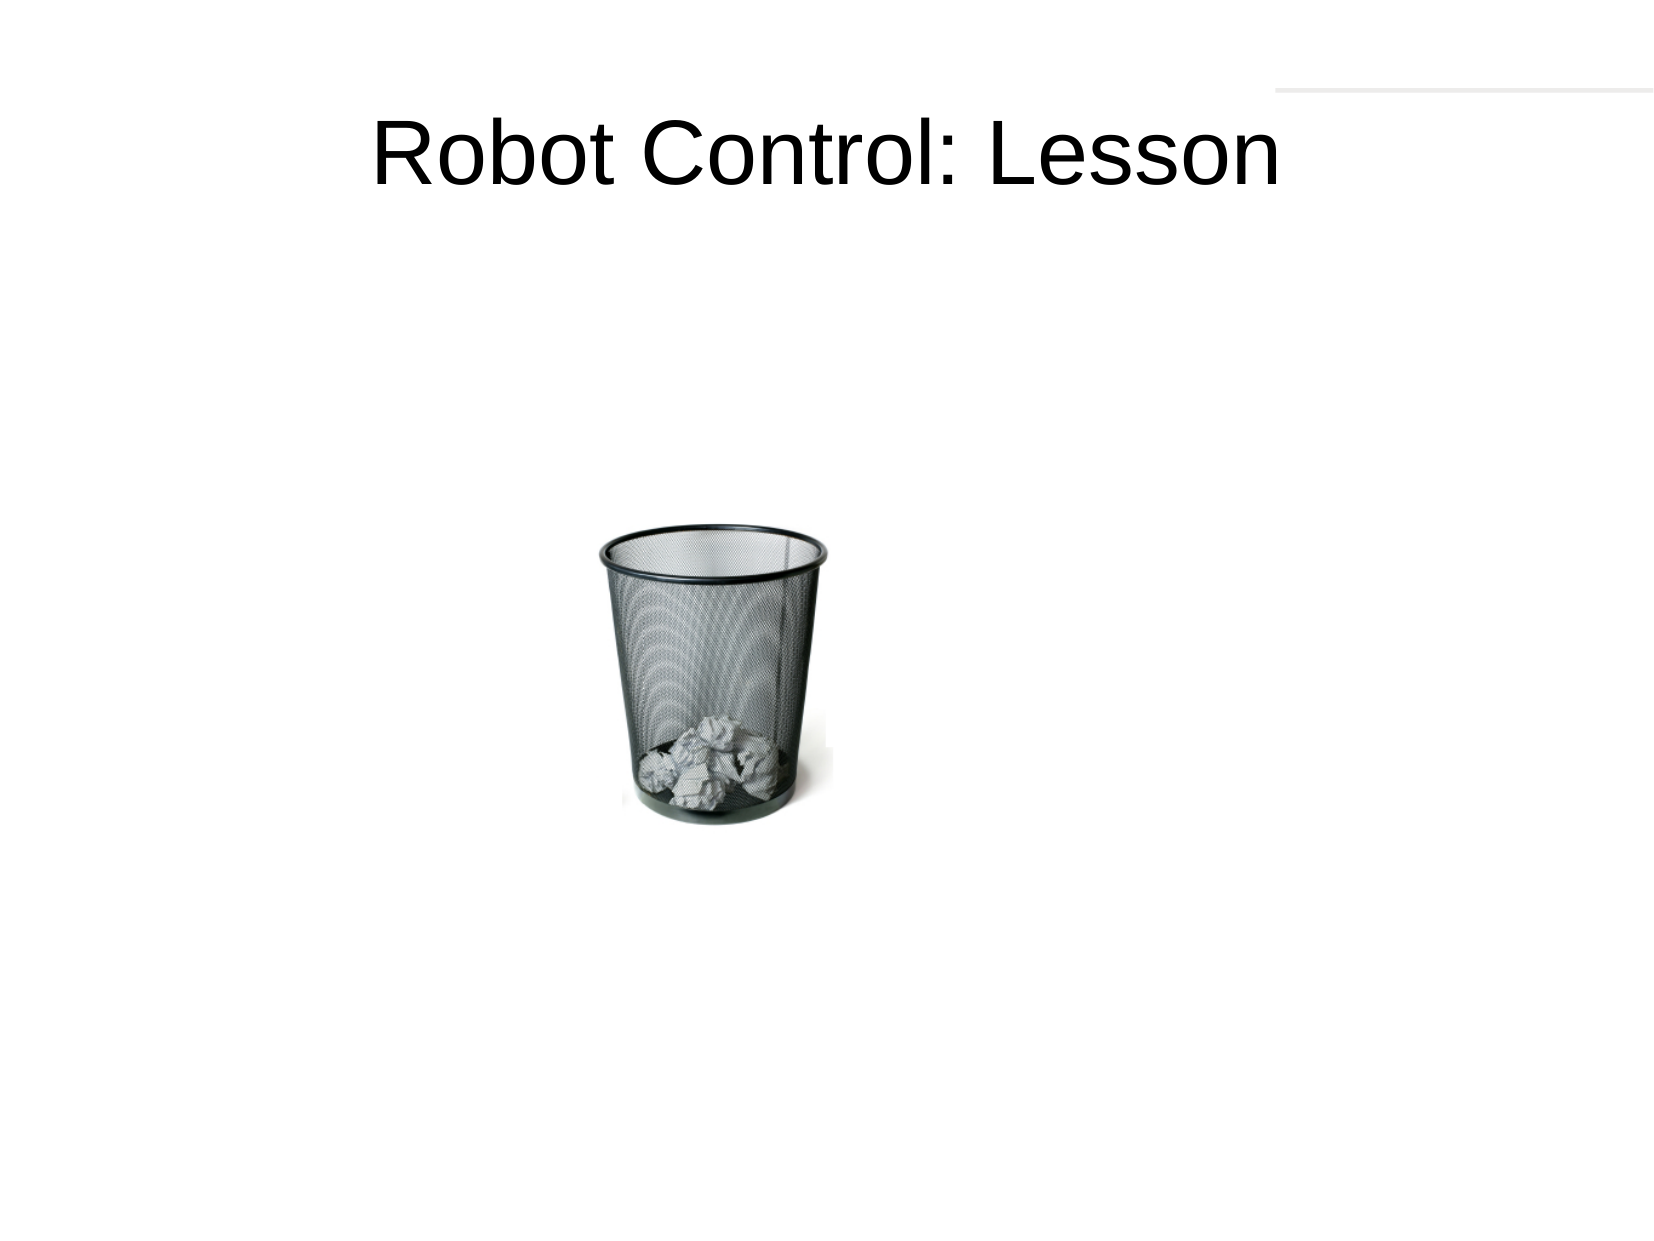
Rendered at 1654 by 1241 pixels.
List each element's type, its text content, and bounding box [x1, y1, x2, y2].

picture [546, 88, 1654, 1241]
title Robot Control: Lesson [82, 49, 1571, 257]
